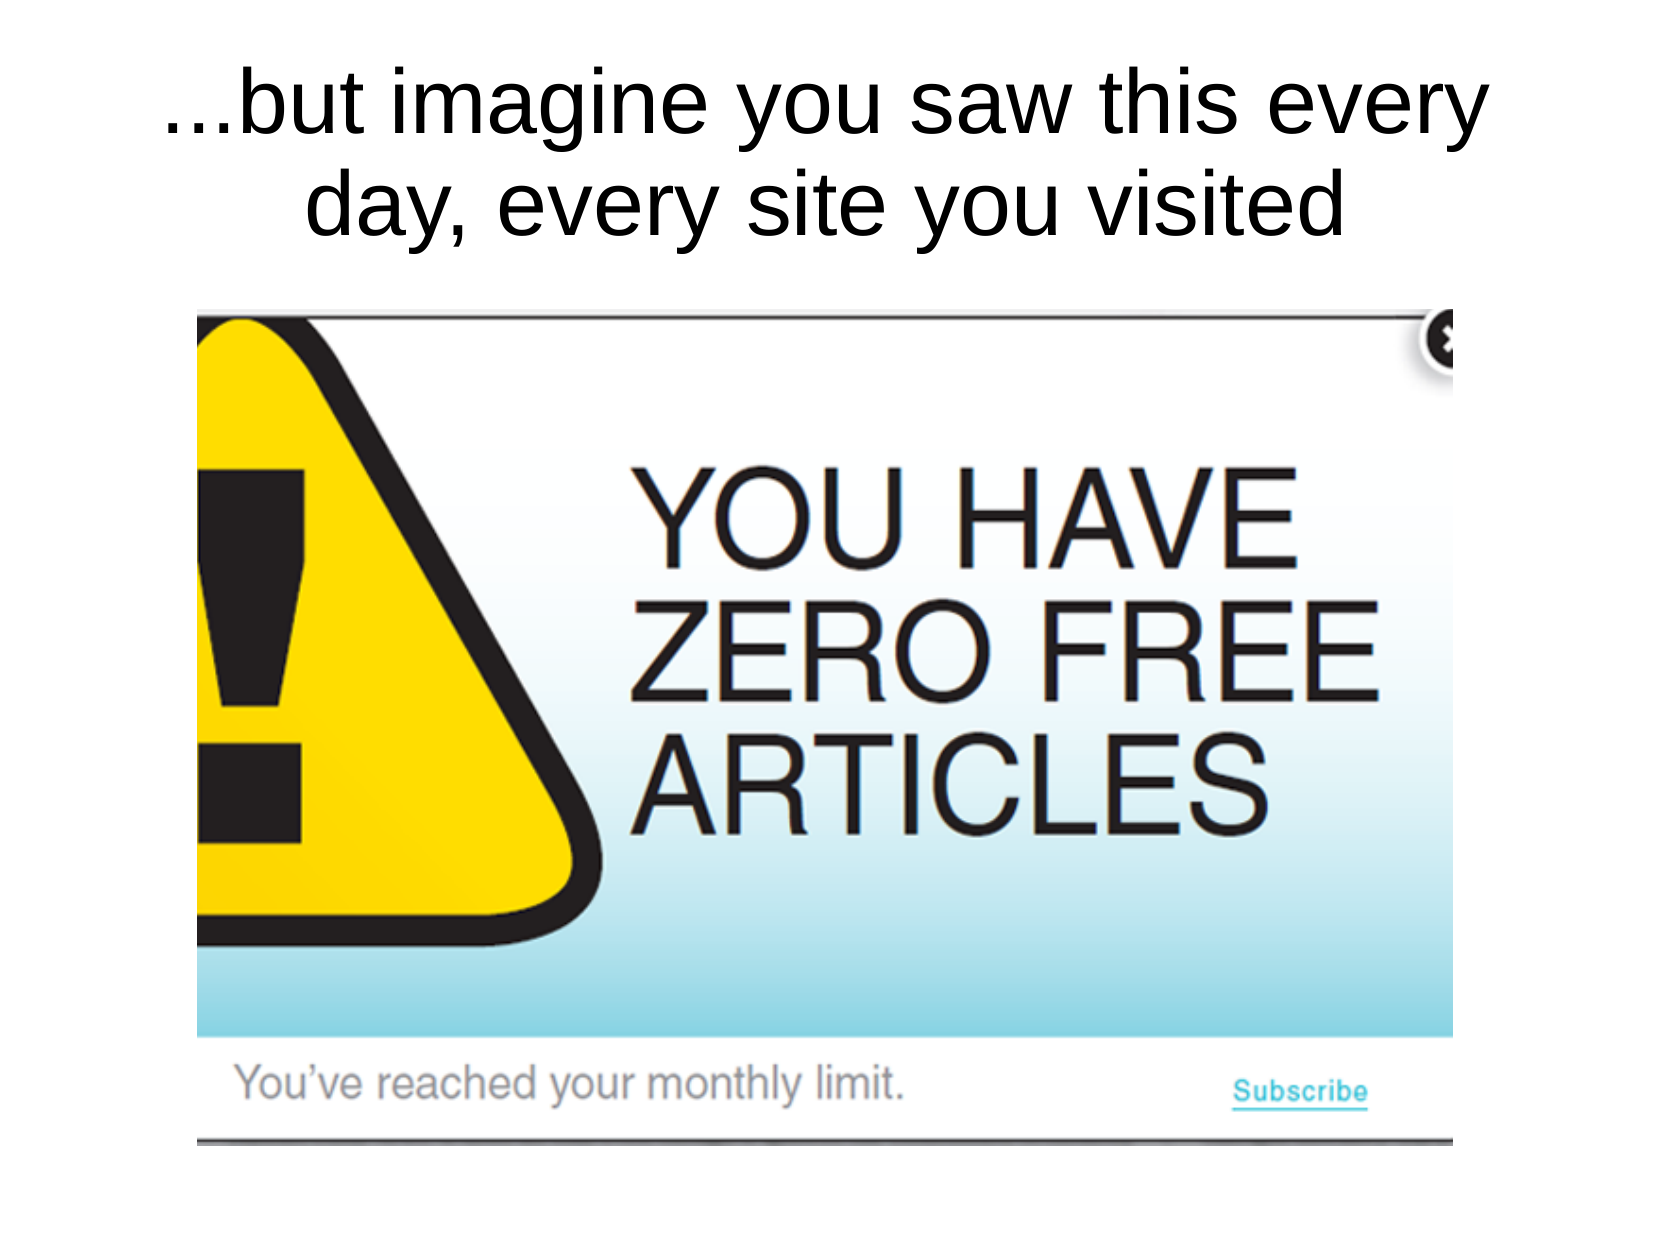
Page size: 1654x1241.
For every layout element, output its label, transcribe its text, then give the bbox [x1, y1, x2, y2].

picture [197, 309, 1453, 1146]
title ...but imagine you saw this every day, every site you visited [82, 49, 1571, 257]
